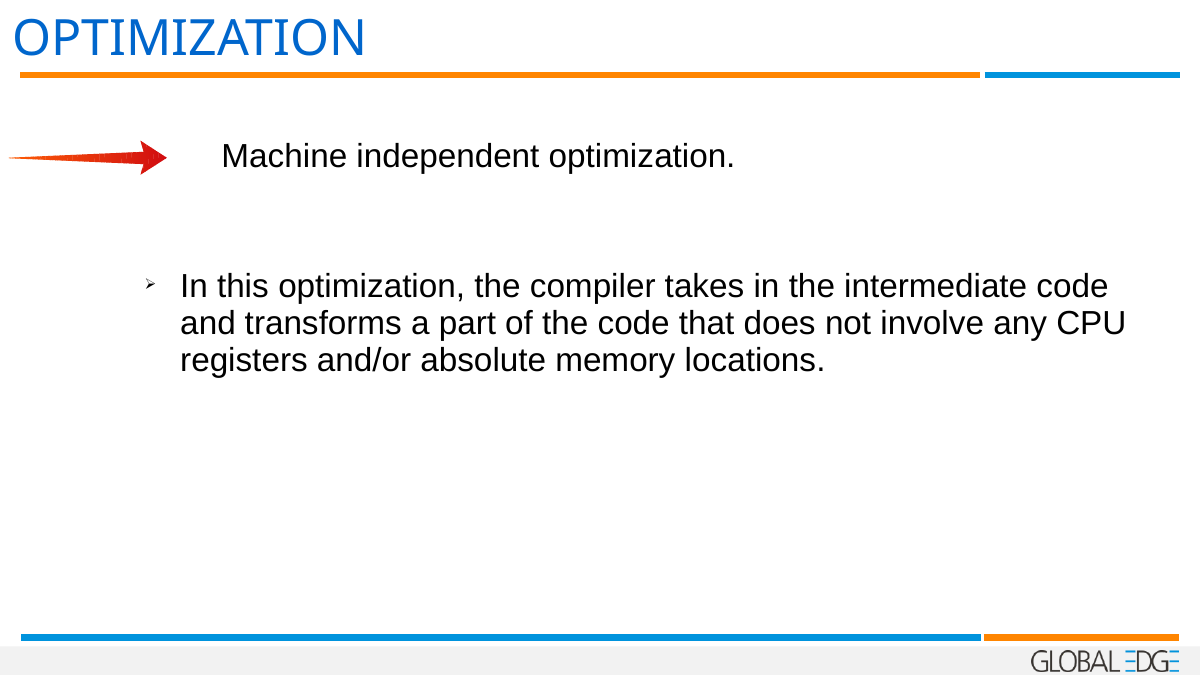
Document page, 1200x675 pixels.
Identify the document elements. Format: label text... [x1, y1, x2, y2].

text_box Machine independent optimization. [171, 129, 1199, 183]
text_box In this optimization, the compiler takes in the intermediate code and transforms a part of the code that does not involve any CPU registers and/or absolute memory locations. [129, 259, 1170, 388]
title OPTIMIZATION [12, 6, 1088, 66]
picture [5, 138, 170, 178]
picture [1031, 650, 1179, 672]
